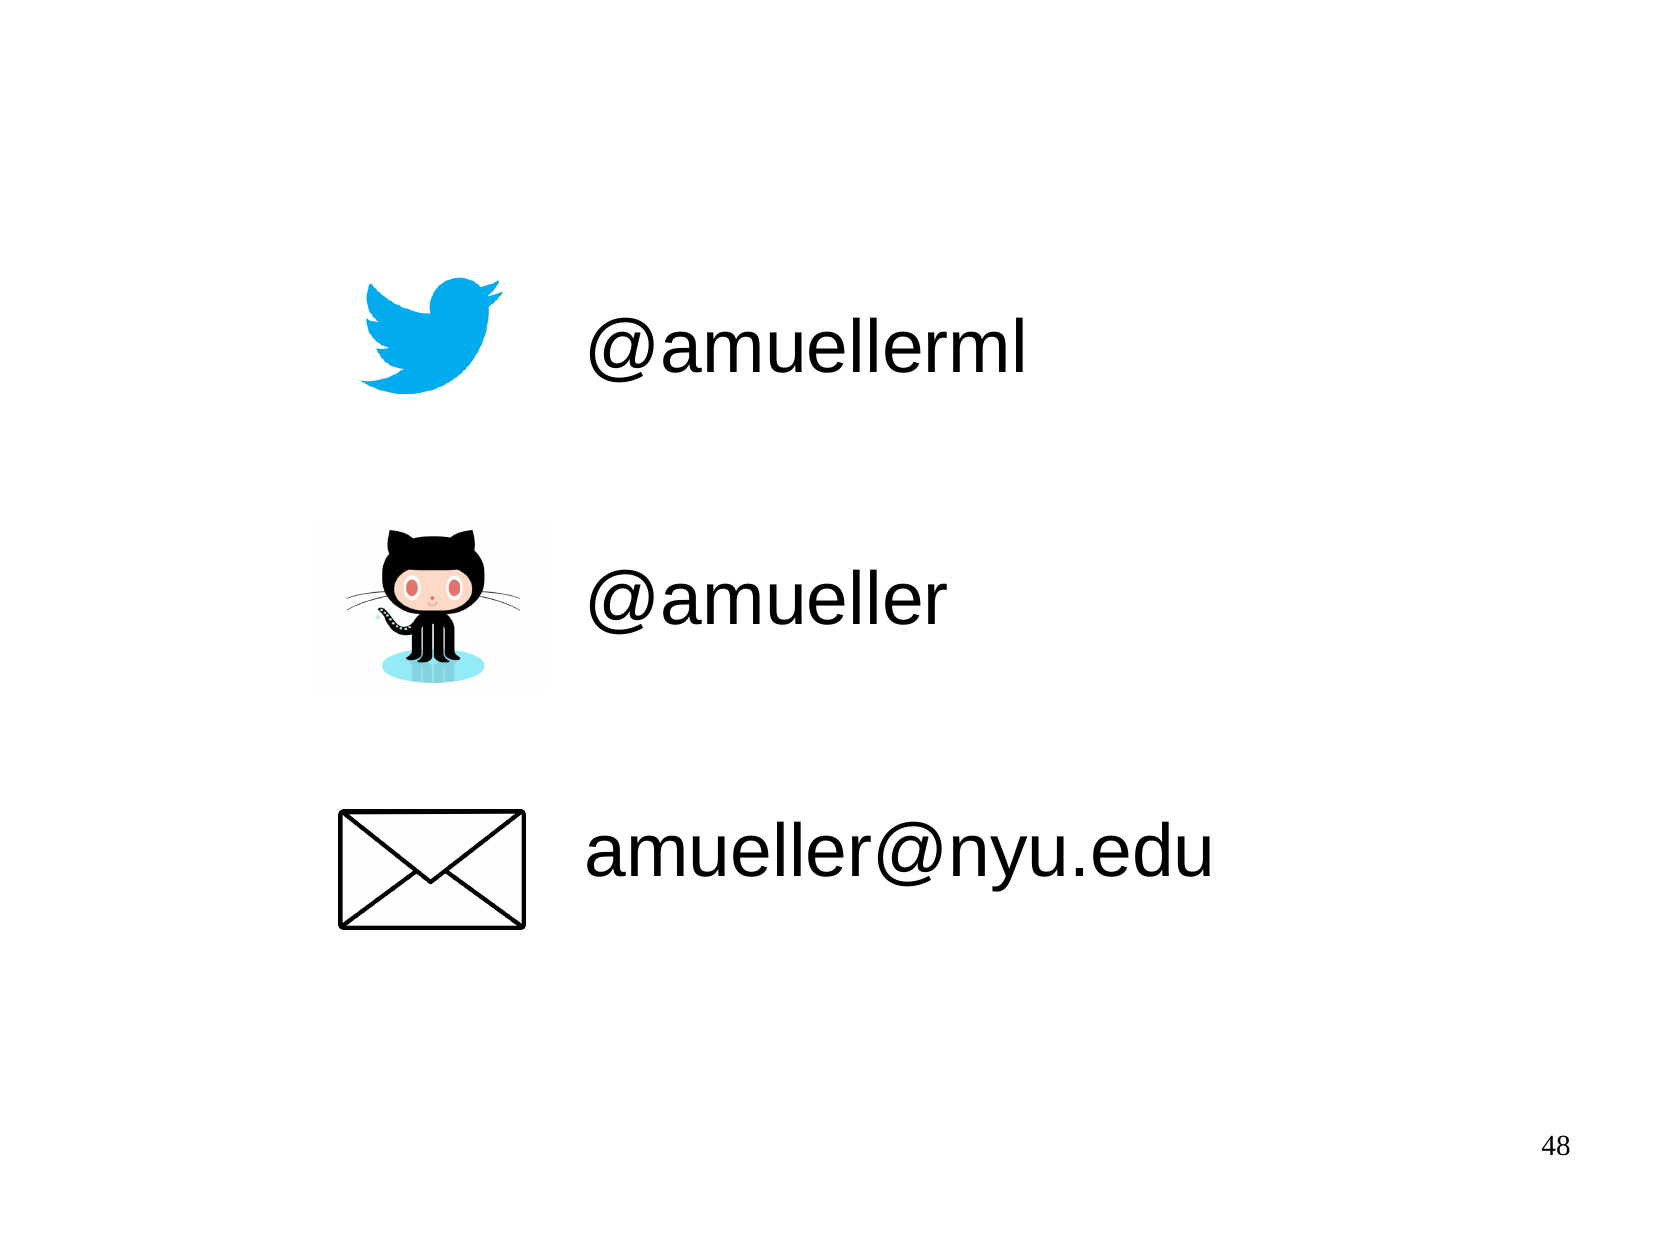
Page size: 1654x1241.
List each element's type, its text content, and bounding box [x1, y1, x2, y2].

picture [338, 809, 526, 931]
text_box @amuellerml @amueller amueller@nyu.edu [570, 213, 1269, 901]
picture [311, 215, 552, 456]
picture [316, 524, 548, 691]
